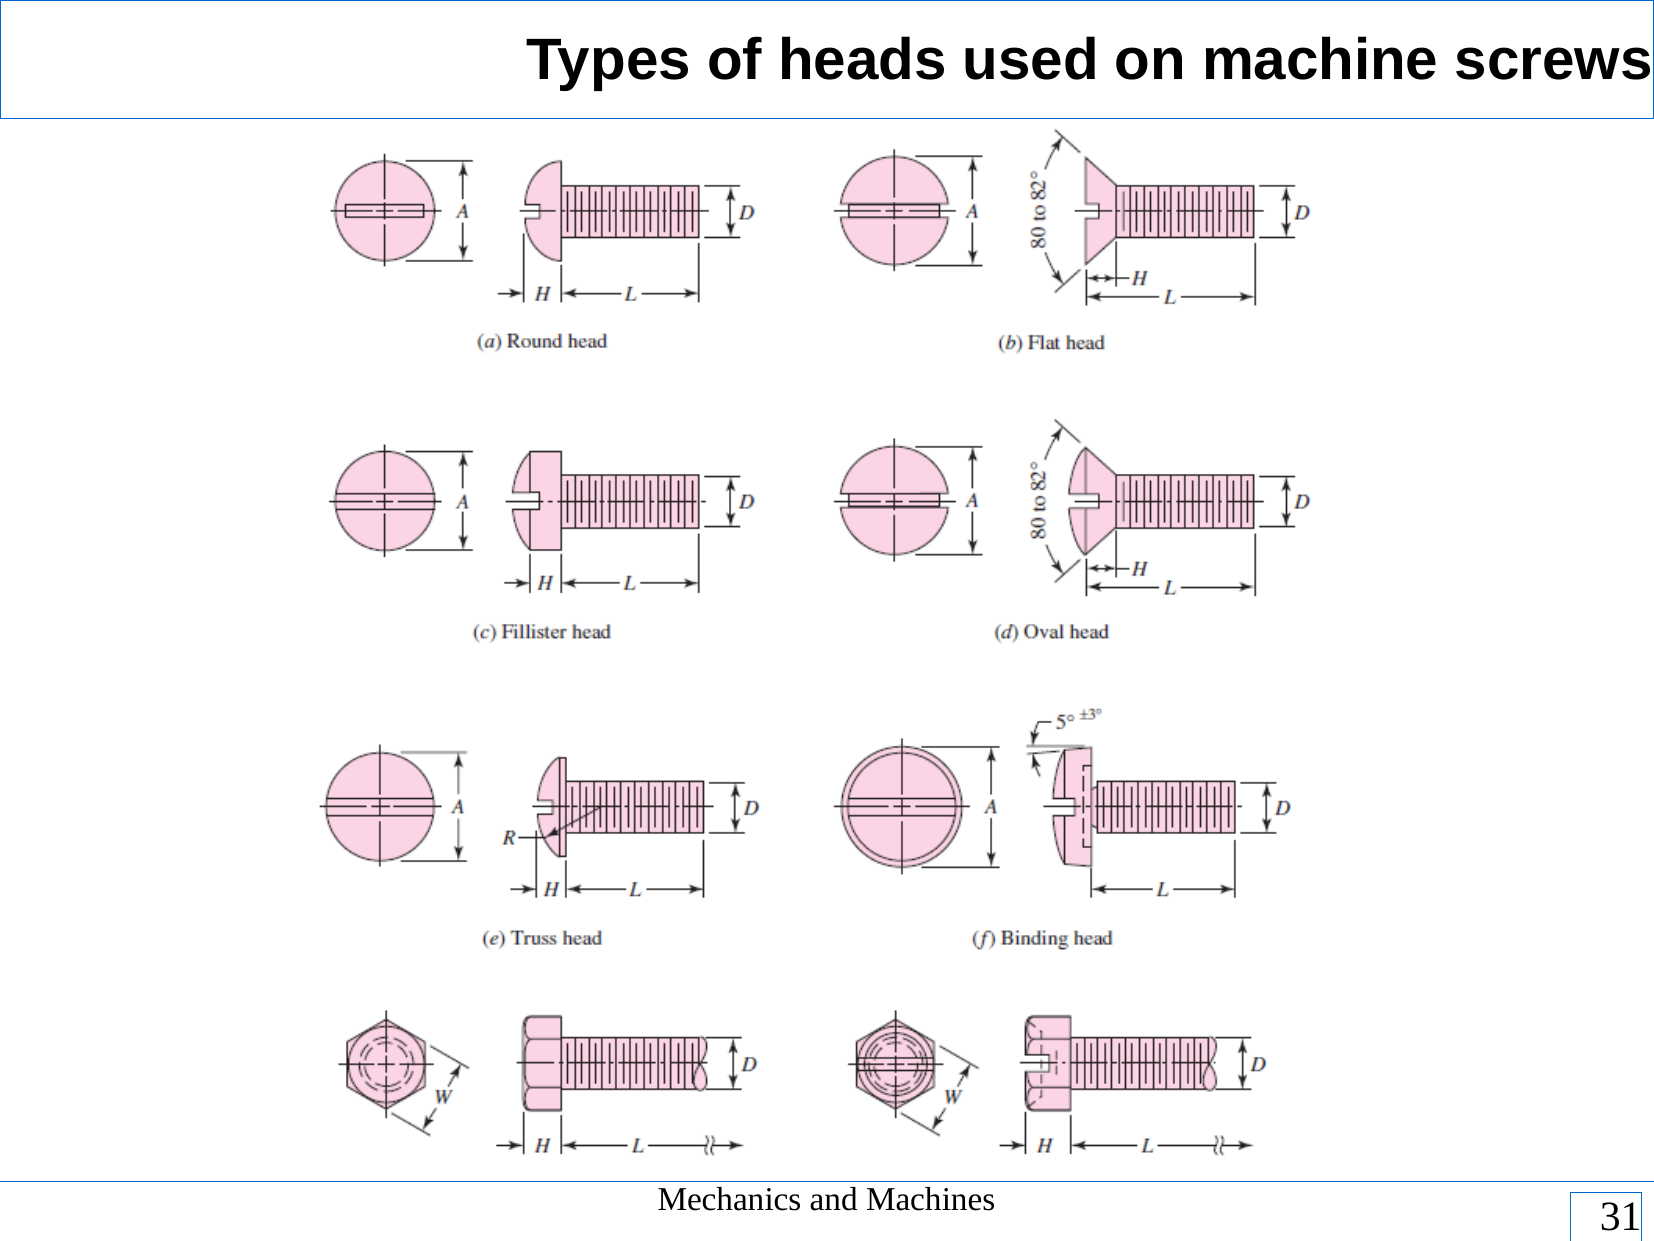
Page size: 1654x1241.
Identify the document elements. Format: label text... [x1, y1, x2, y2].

title Types of heads used on machine screws [0, 0, 1654, 119]
picture [270, 126, 1336, 1171]
